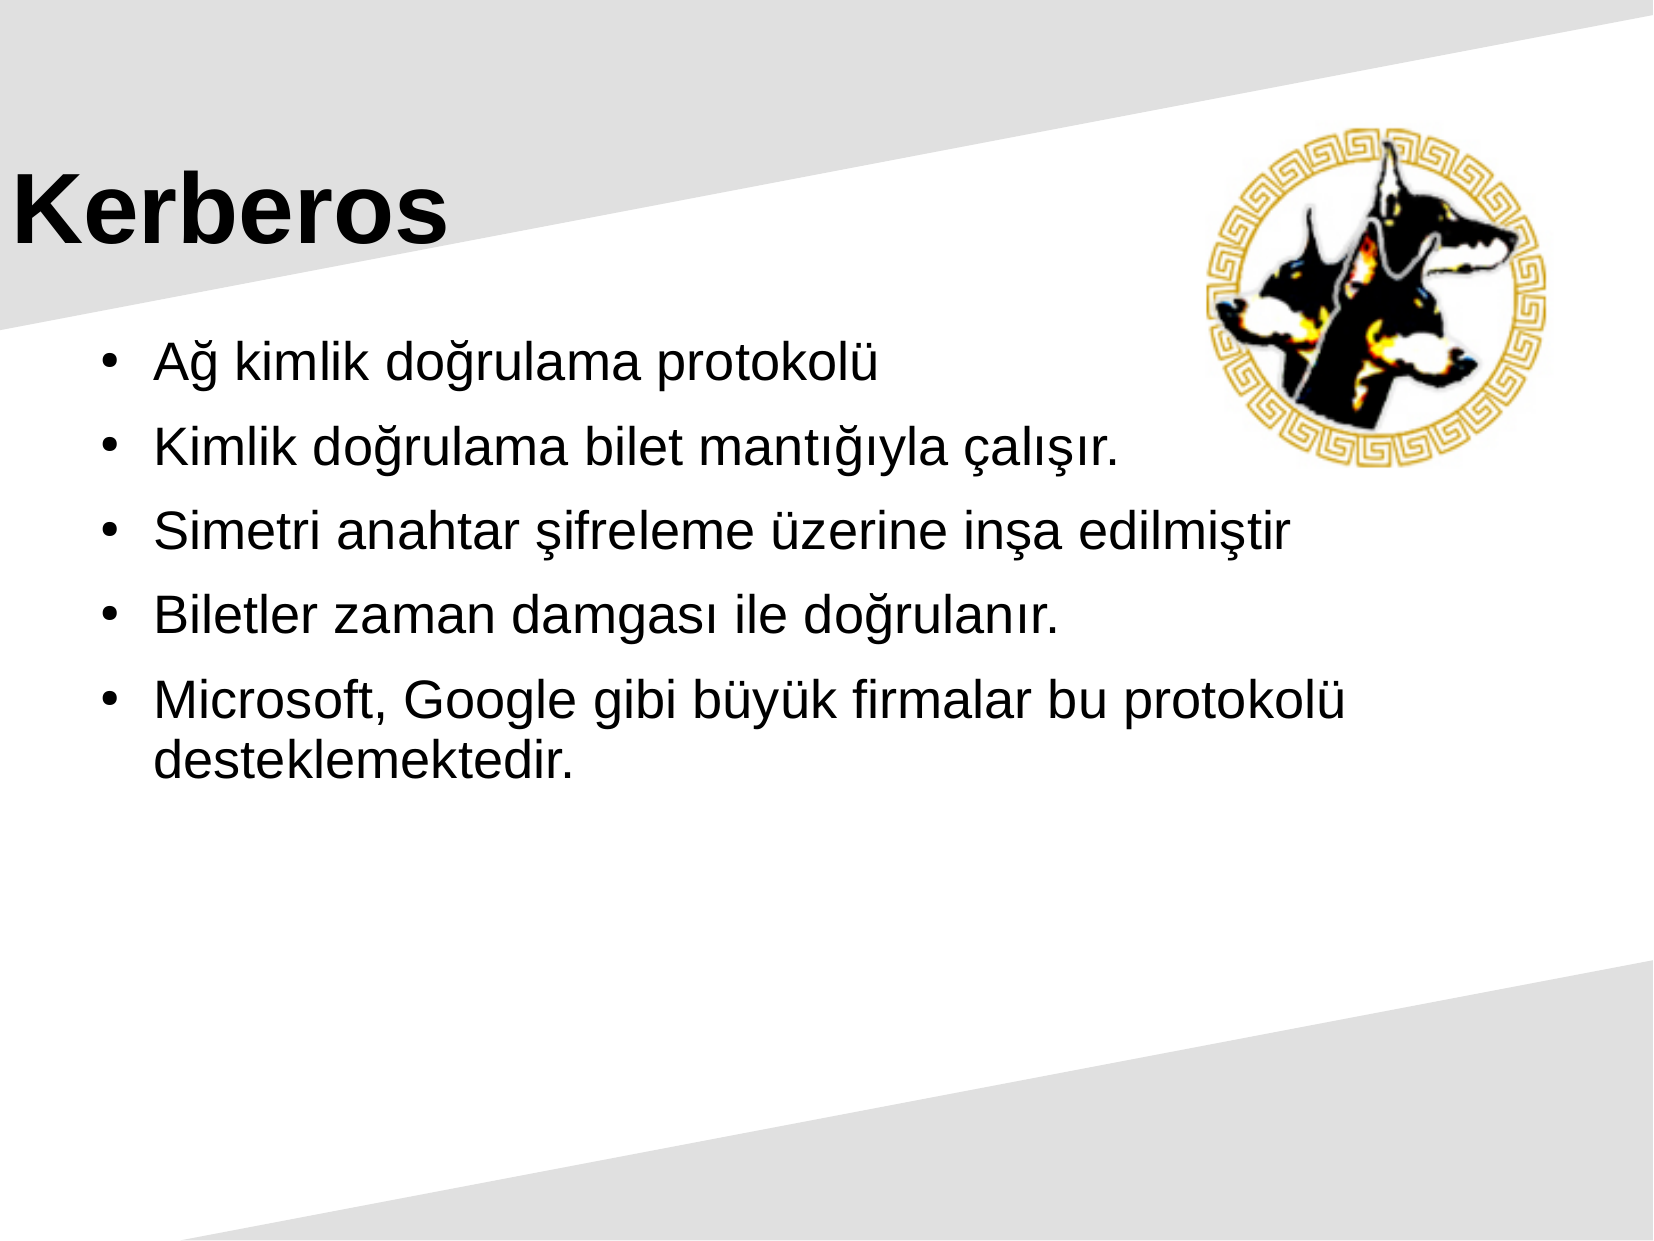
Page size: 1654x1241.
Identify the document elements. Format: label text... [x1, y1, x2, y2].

title Kerberos [11, 105, 1189, 313]
picture [1189, 104, 1576, 509]
list Ağ kimlik doğrulama protokolü Kimlik doğrulama bilet mantığıyla çalışır. Simetri anahtar şifreleme üzerine inşa edilmiştir Biletler zaman damgası ile doğrulanır. Microsoft, Google gibi büyük firmalar bu protokolü desteklemektedir. [82, 331, 1538, 1052]
